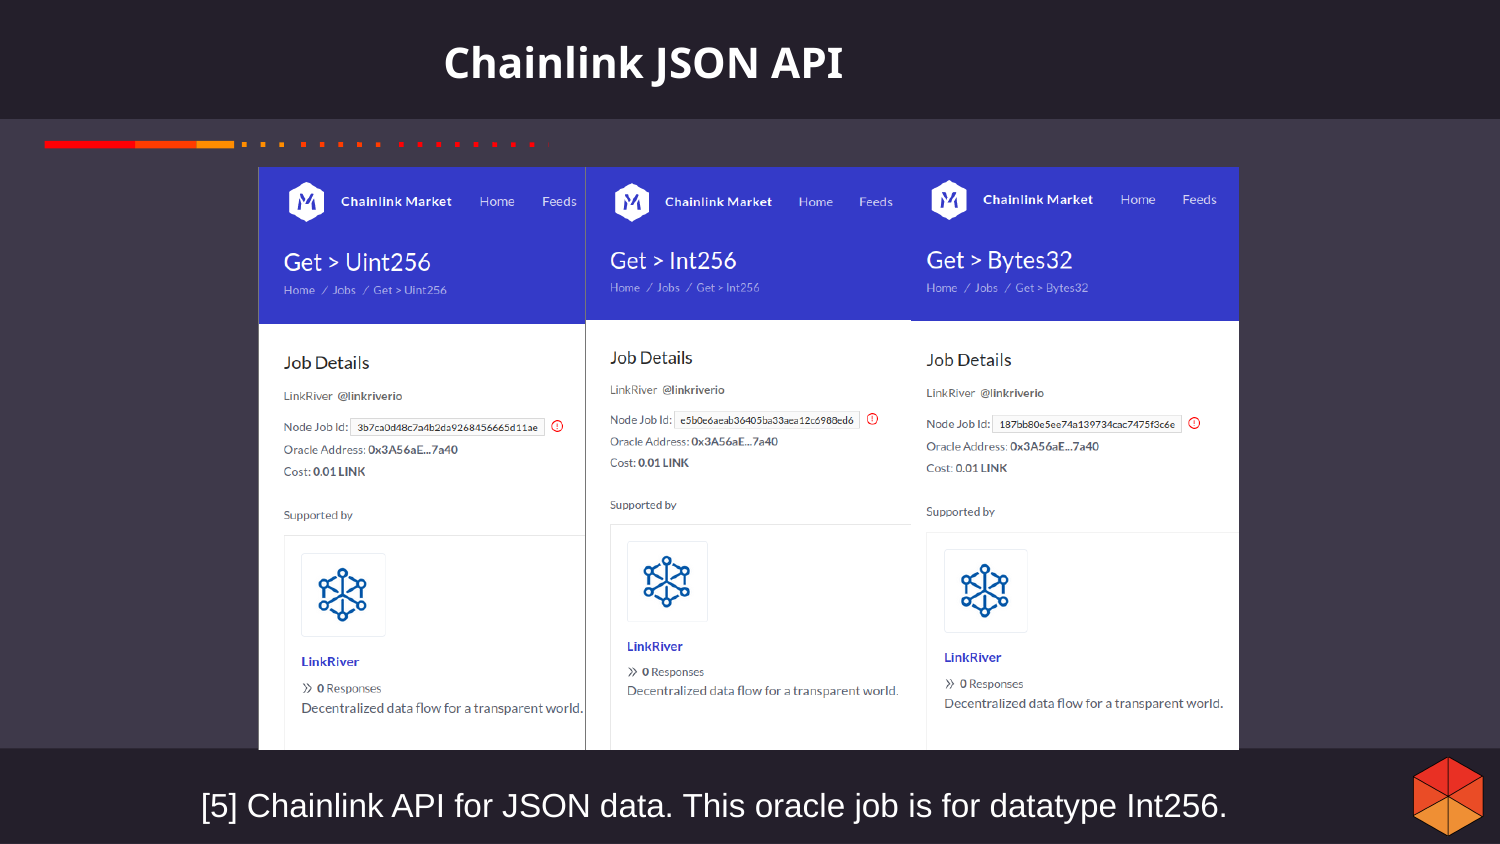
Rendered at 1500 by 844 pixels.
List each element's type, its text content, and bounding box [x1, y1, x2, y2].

title Chainlink JSON API [18, 17, 1479, 106]
picture [258, 167, 1239, 750]
picture [1412, 755, 1484, 837]
text_box [5] Chainlink API for JSON data. This oracle job is for datatype Int256. [0, 777, 1466, 844]
